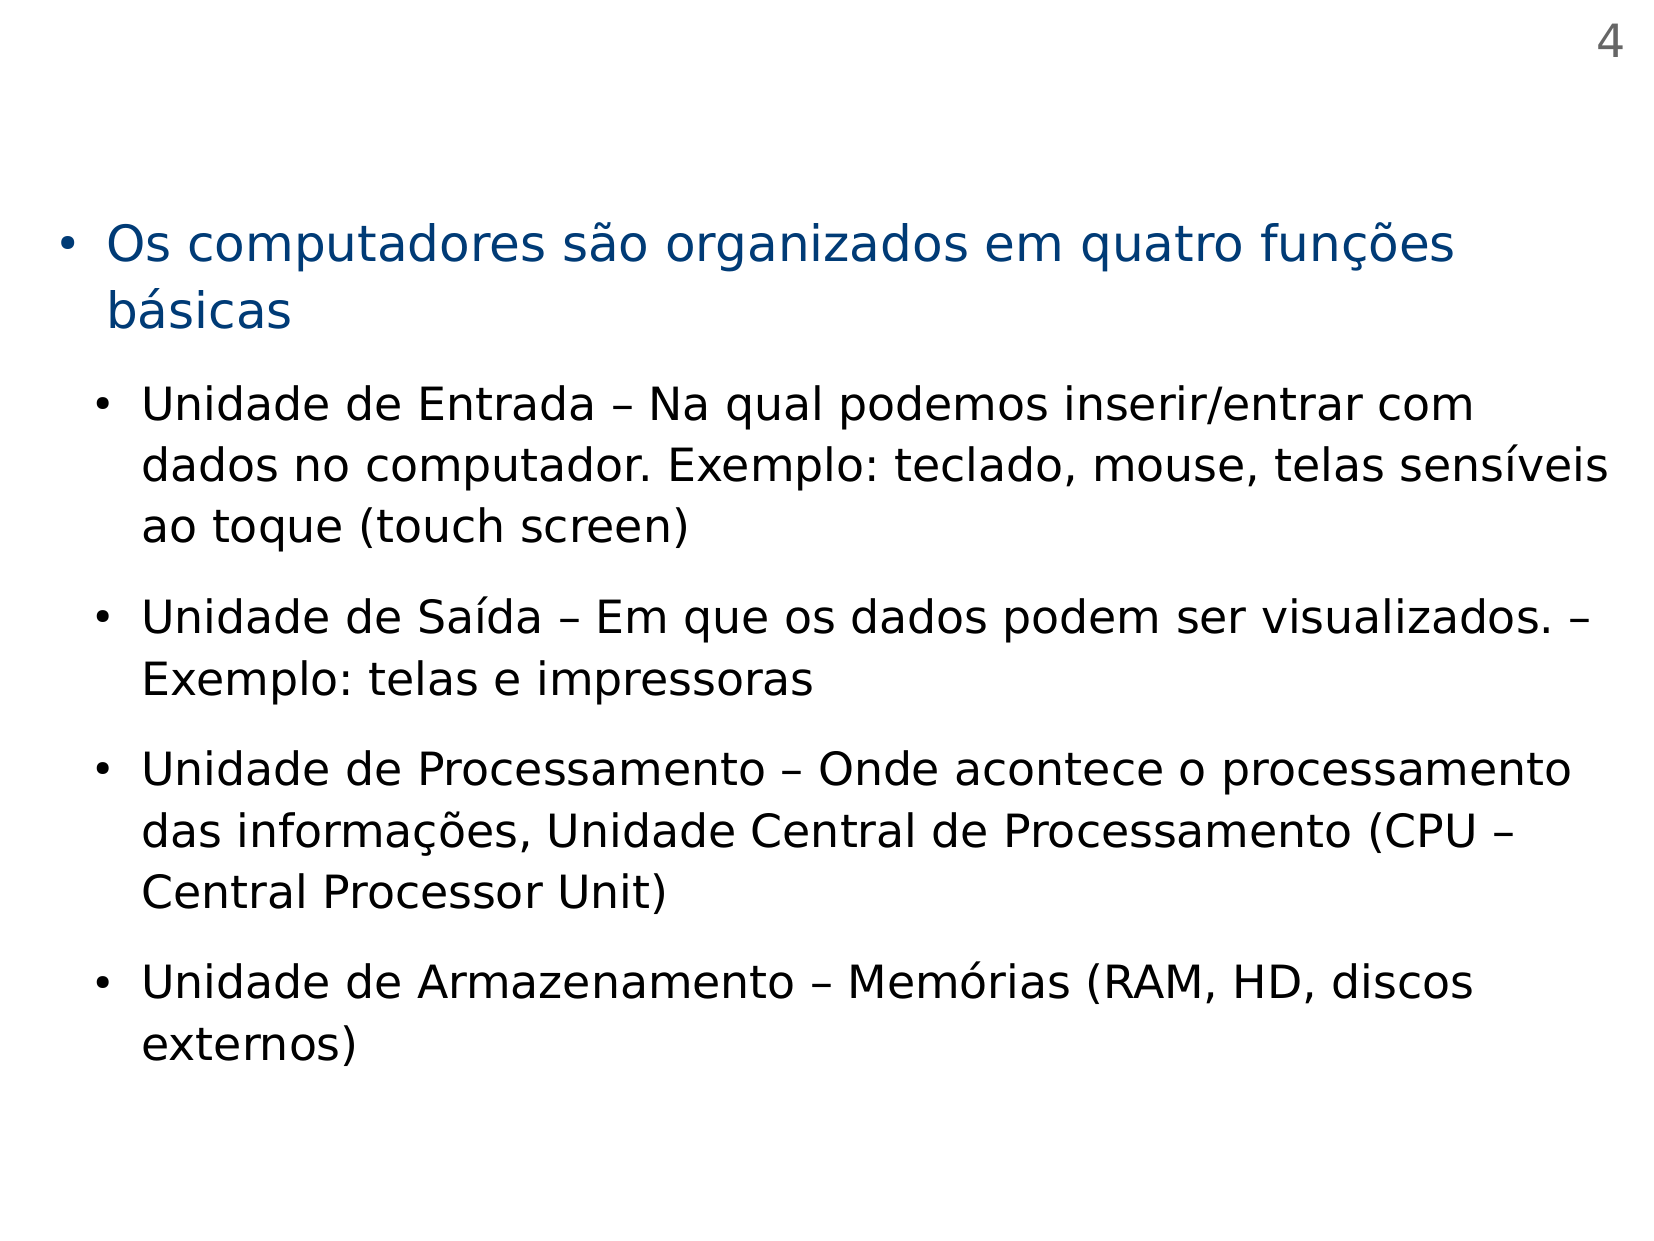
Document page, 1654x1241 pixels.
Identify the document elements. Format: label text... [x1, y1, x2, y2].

list Os computadores são organizados em quatro funções básicas Unidade de Entrada – Na qual podemos inserir/entrar com dados no computador. Exemplo: teclado, mouse, telas sensíveis ao toque (touch screen) Unidade de Saída – Em que os dados podem ser visualizados. – Exemplo: telas e impressoras Unidade de Processamento – Onde acontece o processamento das informações, Unidade Central de Processamento (CPU – Central Processor Unit) Unidade de Armazenamento – Memórias (RAM, HD, discos externos) [59, 206, 1625, 1211]
